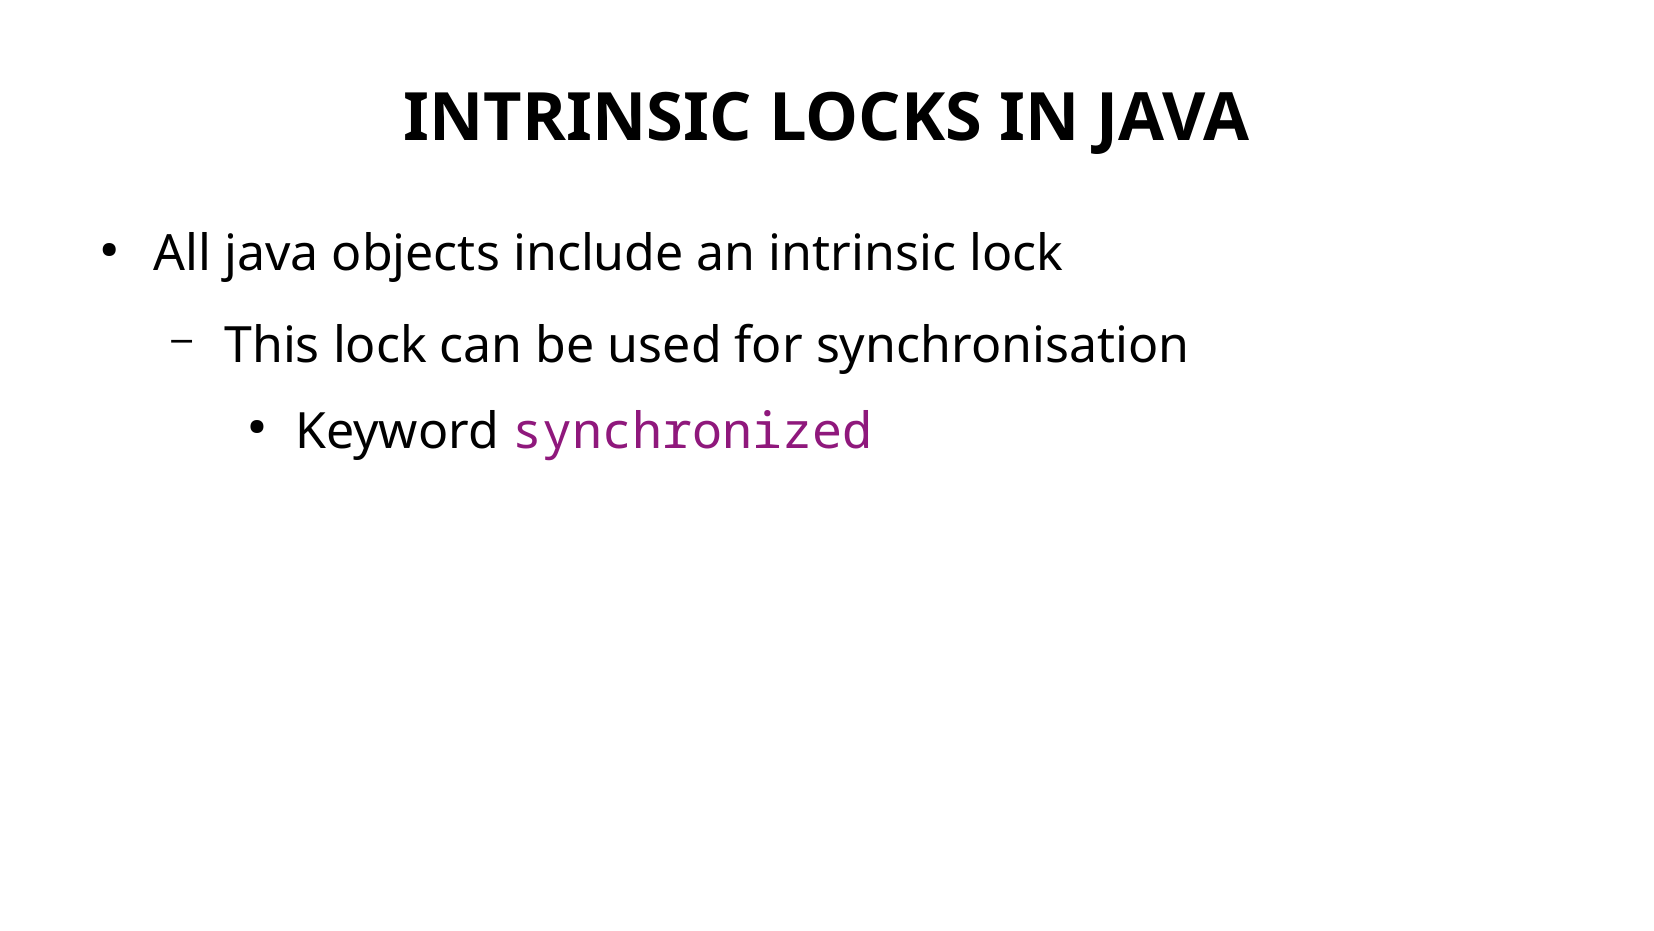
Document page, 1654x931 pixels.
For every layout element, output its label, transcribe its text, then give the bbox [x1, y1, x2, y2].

title INTRINSIC LOCKS IN JAVA [82, 36, 1571, 193]
list All java objects include an intrinsic lock This lock can be used for synchronisation Keyword synchronized [82, 217, 1571, 757]
